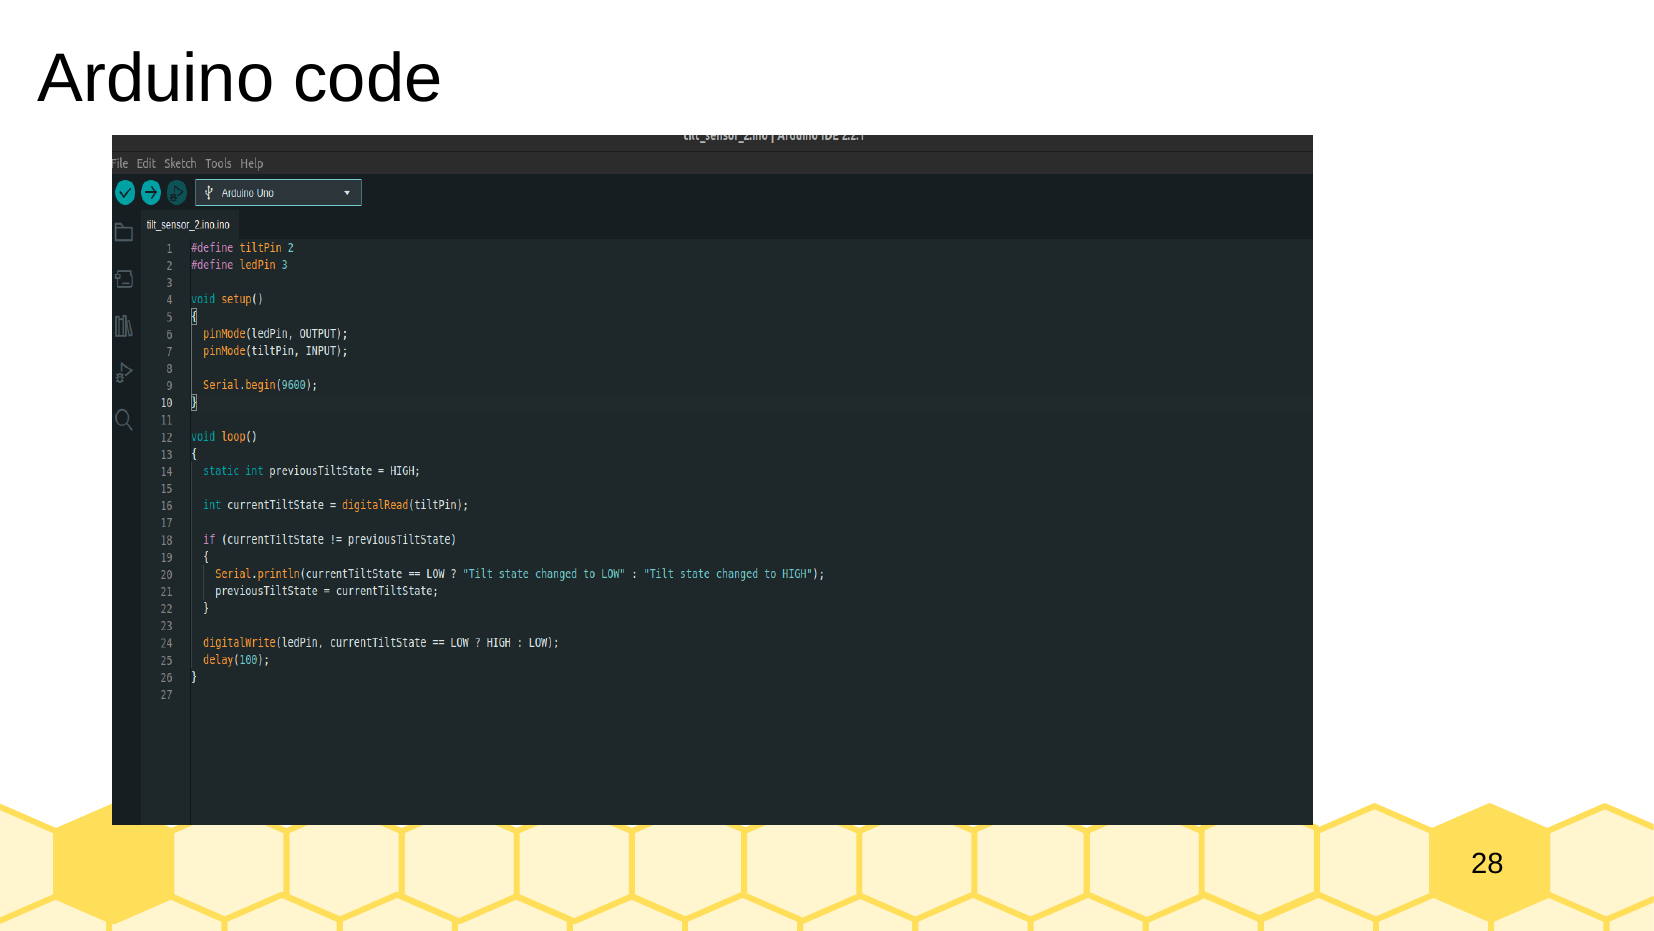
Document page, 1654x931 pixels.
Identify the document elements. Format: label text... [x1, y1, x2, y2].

title Arduino code [37, 0, 1526, 156]
picture [112, 135, 1313, 826]
